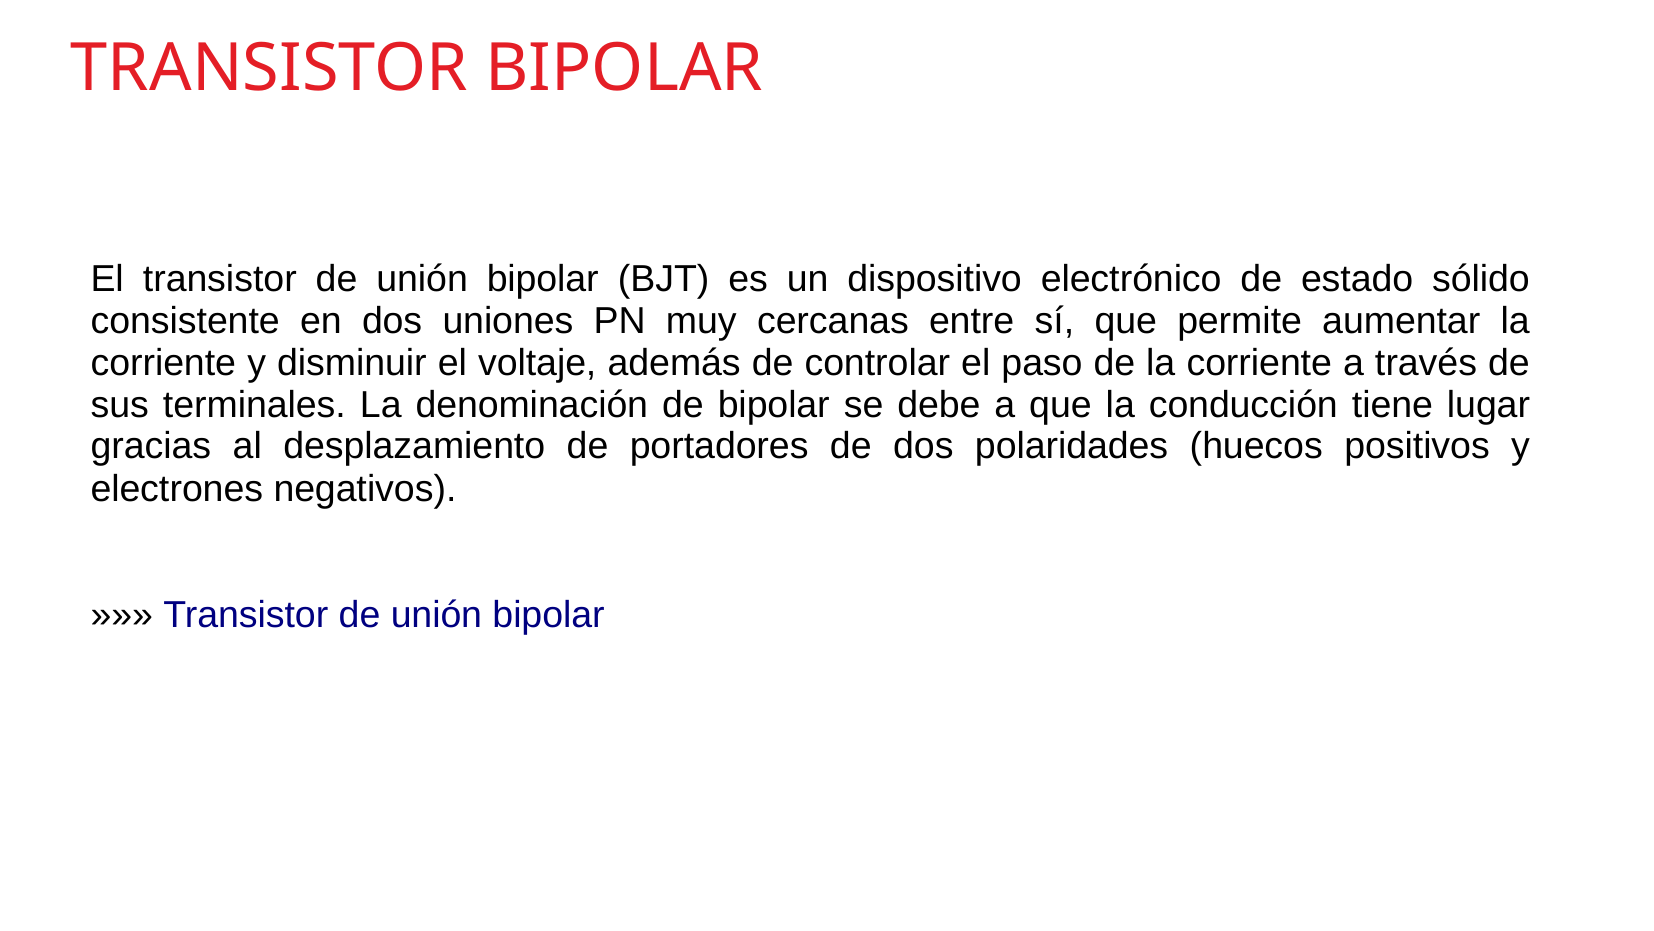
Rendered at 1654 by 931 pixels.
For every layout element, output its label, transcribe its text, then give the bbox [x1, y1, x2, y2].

text_box El transistor de unión bipolar (BJT) es un dispositivo electrónico de estado sólido consistente en dos uniones PN muy cercanas entre sí, que permite aumentar la corriente y disminuir el voltaje, además de controlar el paso de la corriente a través de sus terminales. La denominación de bipolar se debe a que la conducción tiene lugar gracias al desplazamiento de portadores de dos polaridades (huecos positivos y electrones negativos). »»» Transistor de unión bipolar [75, 249, 1578, 780]
title TRANSISTOR BIPOLAR [70, 11, 1347, 118]
